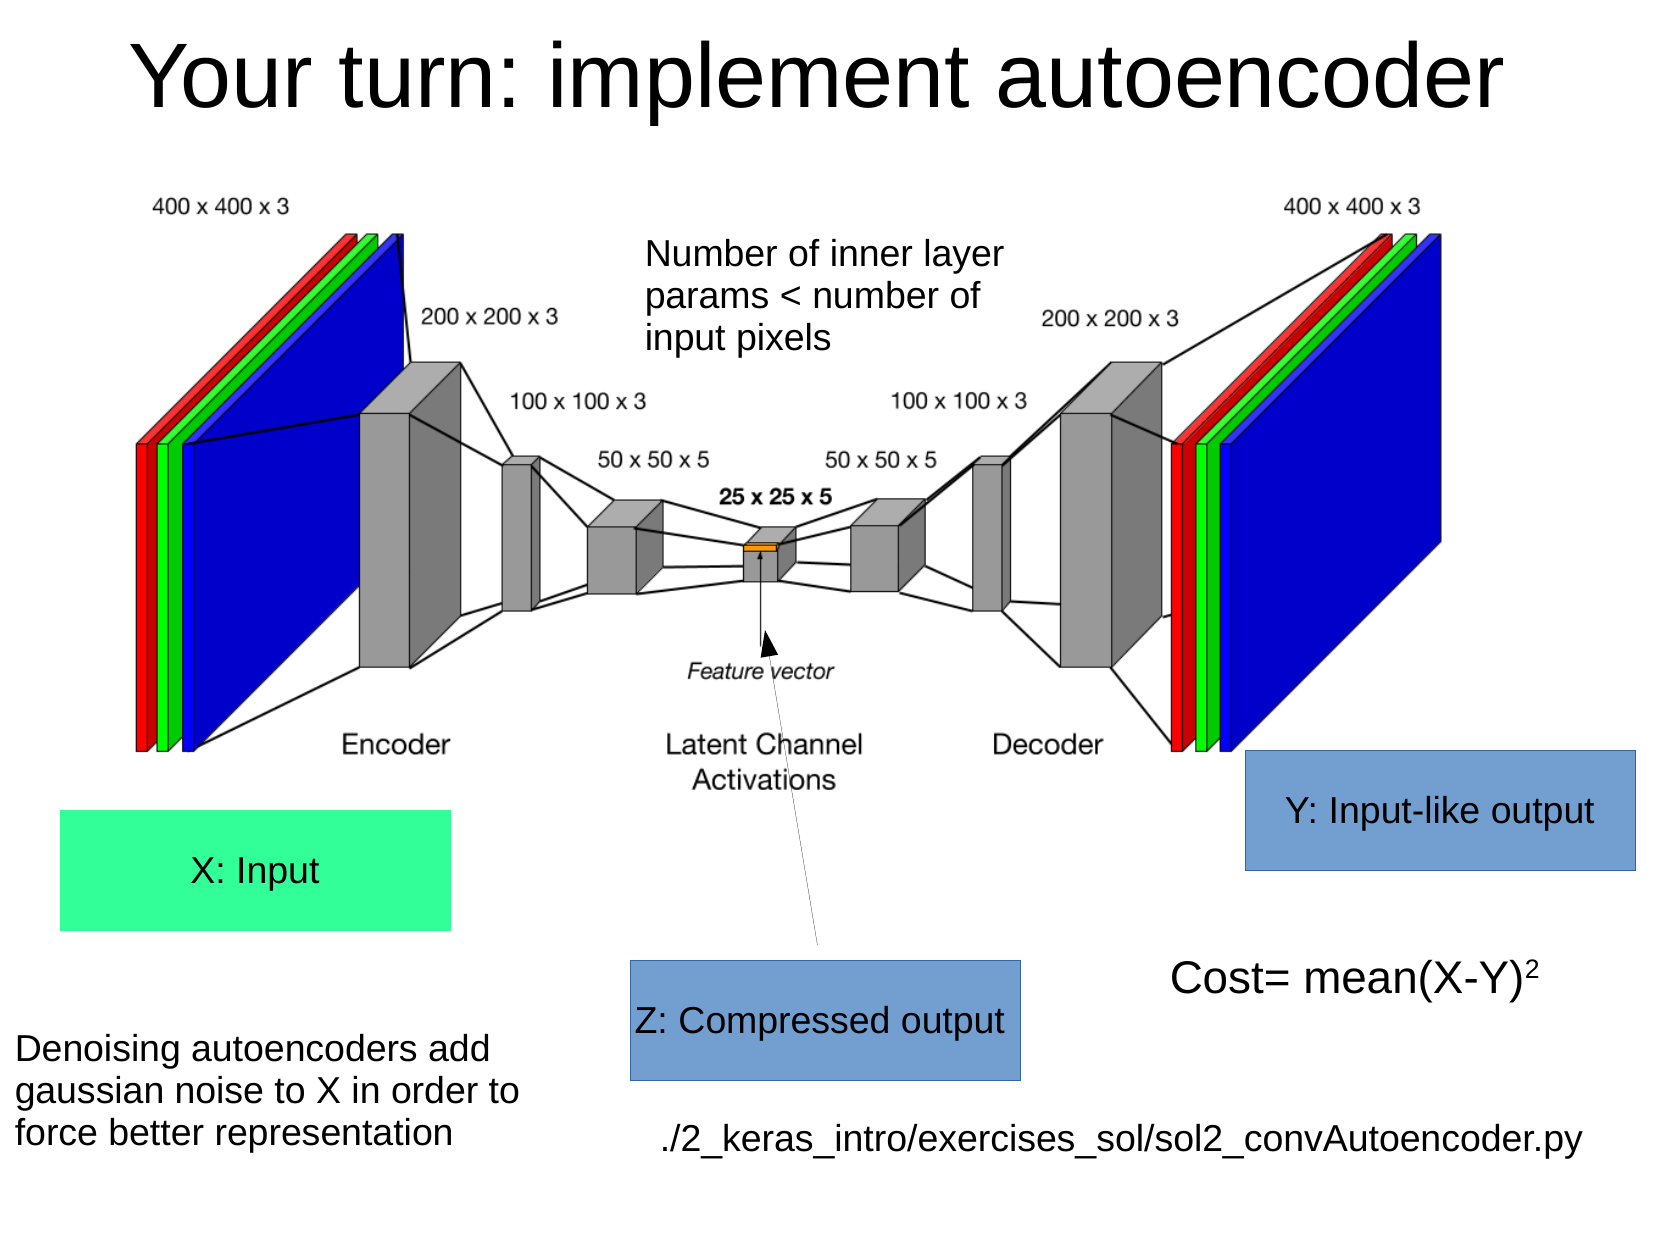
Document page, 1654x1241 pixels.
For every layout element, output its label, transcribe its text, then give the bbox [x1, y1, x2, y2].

text_box ./2_keras_intro/exercises_sol/sol2_convAutoencoder.py [645, 1110, 1654, 1209]
text_box Number of inner layer params < number of input pixels [630, 225, 1051, 366]
text_box Z: Compressed output [630, 960, 1021, 1081]
picture [120, 164, 1466, 818]
title Your turn: implement autoencoder [15, 2, 1621, 151]
text_box Denoising autoencoders add gaussian noise to X in order to force better representation [0, 1020, 586, 1203]
text_box Cost= mean(X-Y)2 [1155, 945, 1576, 1065]
text_box X: Input [60, 810, 451, 931]
text_box Y: Input-like output [1245, 750, 1636, 871]
